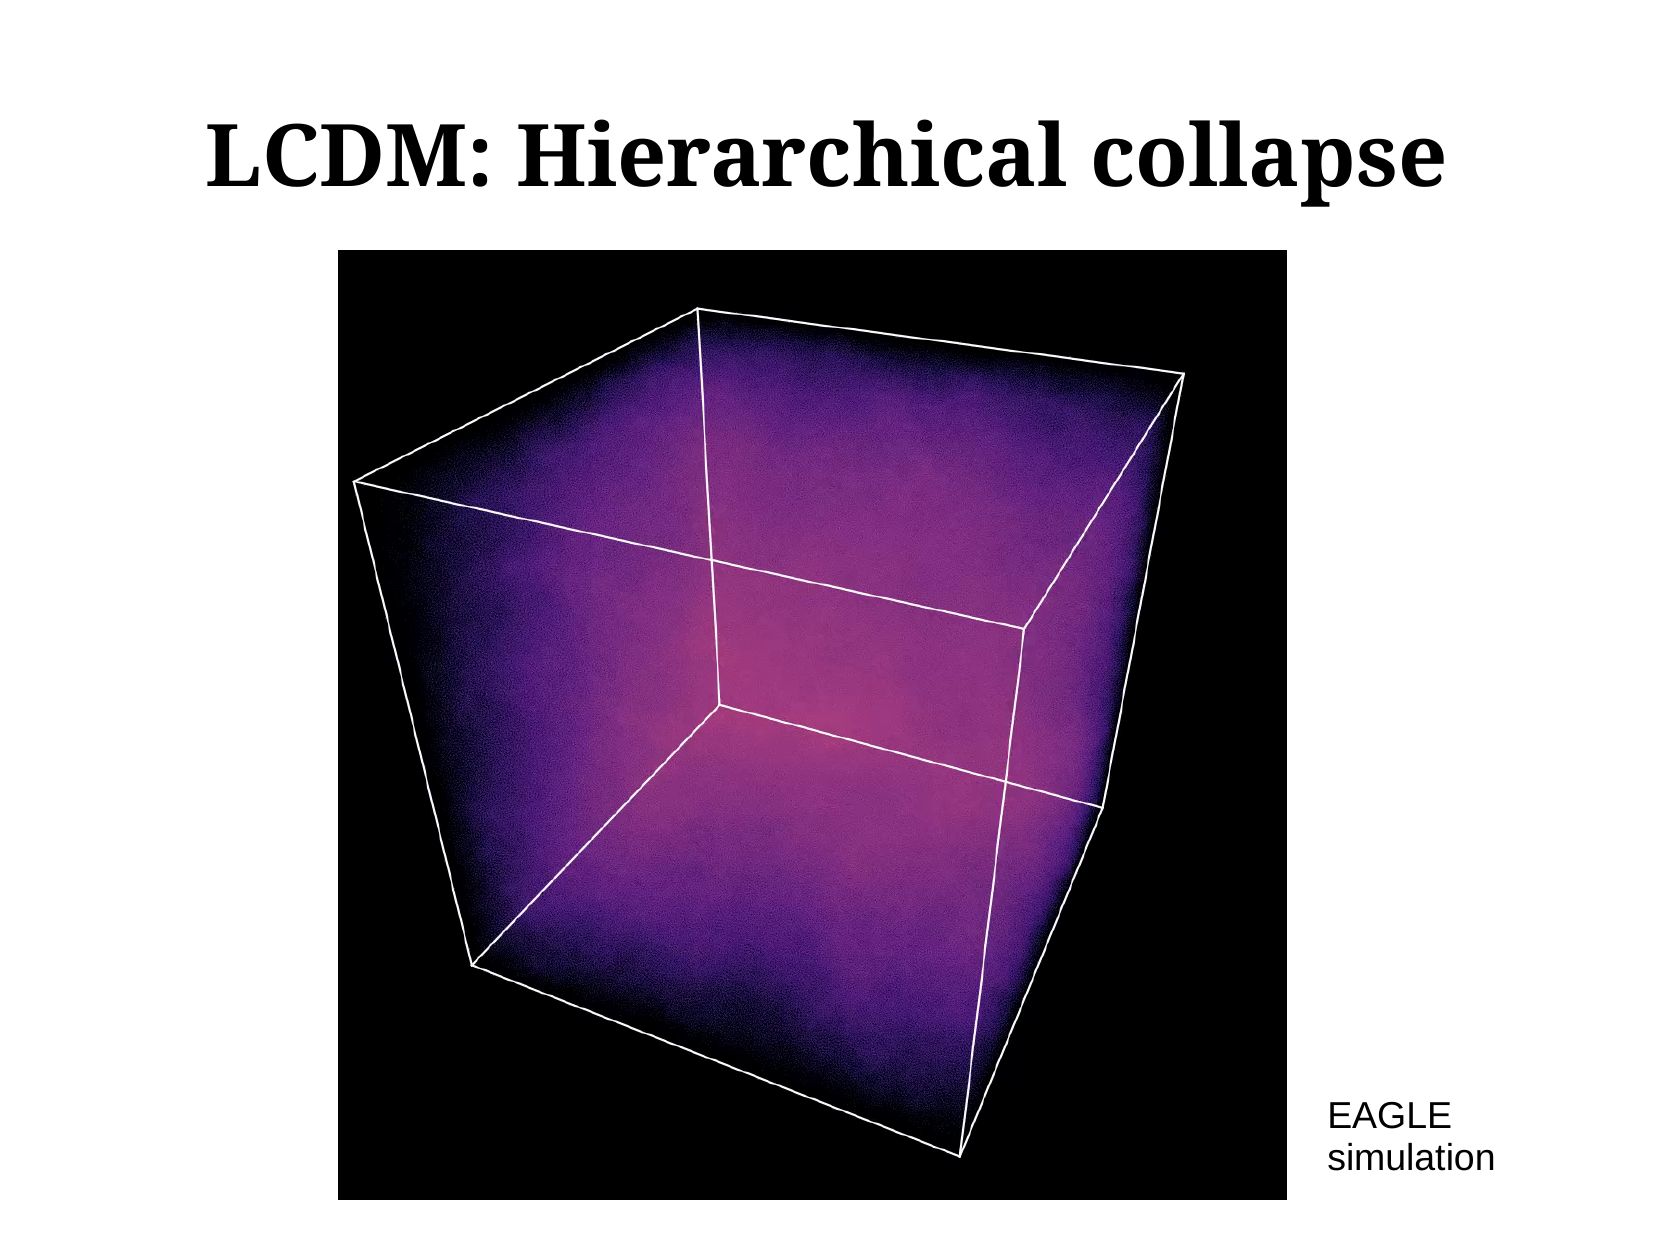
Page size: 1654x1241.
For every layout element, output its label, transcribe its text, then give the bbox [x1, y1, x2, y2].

title LCDM: Hierarchical collapse [82, 49, 1571, 257]
text_box [337, 249, 1288, 1201]
text_box EAGLE simulation [1312, 1087, 1613, 1187]
